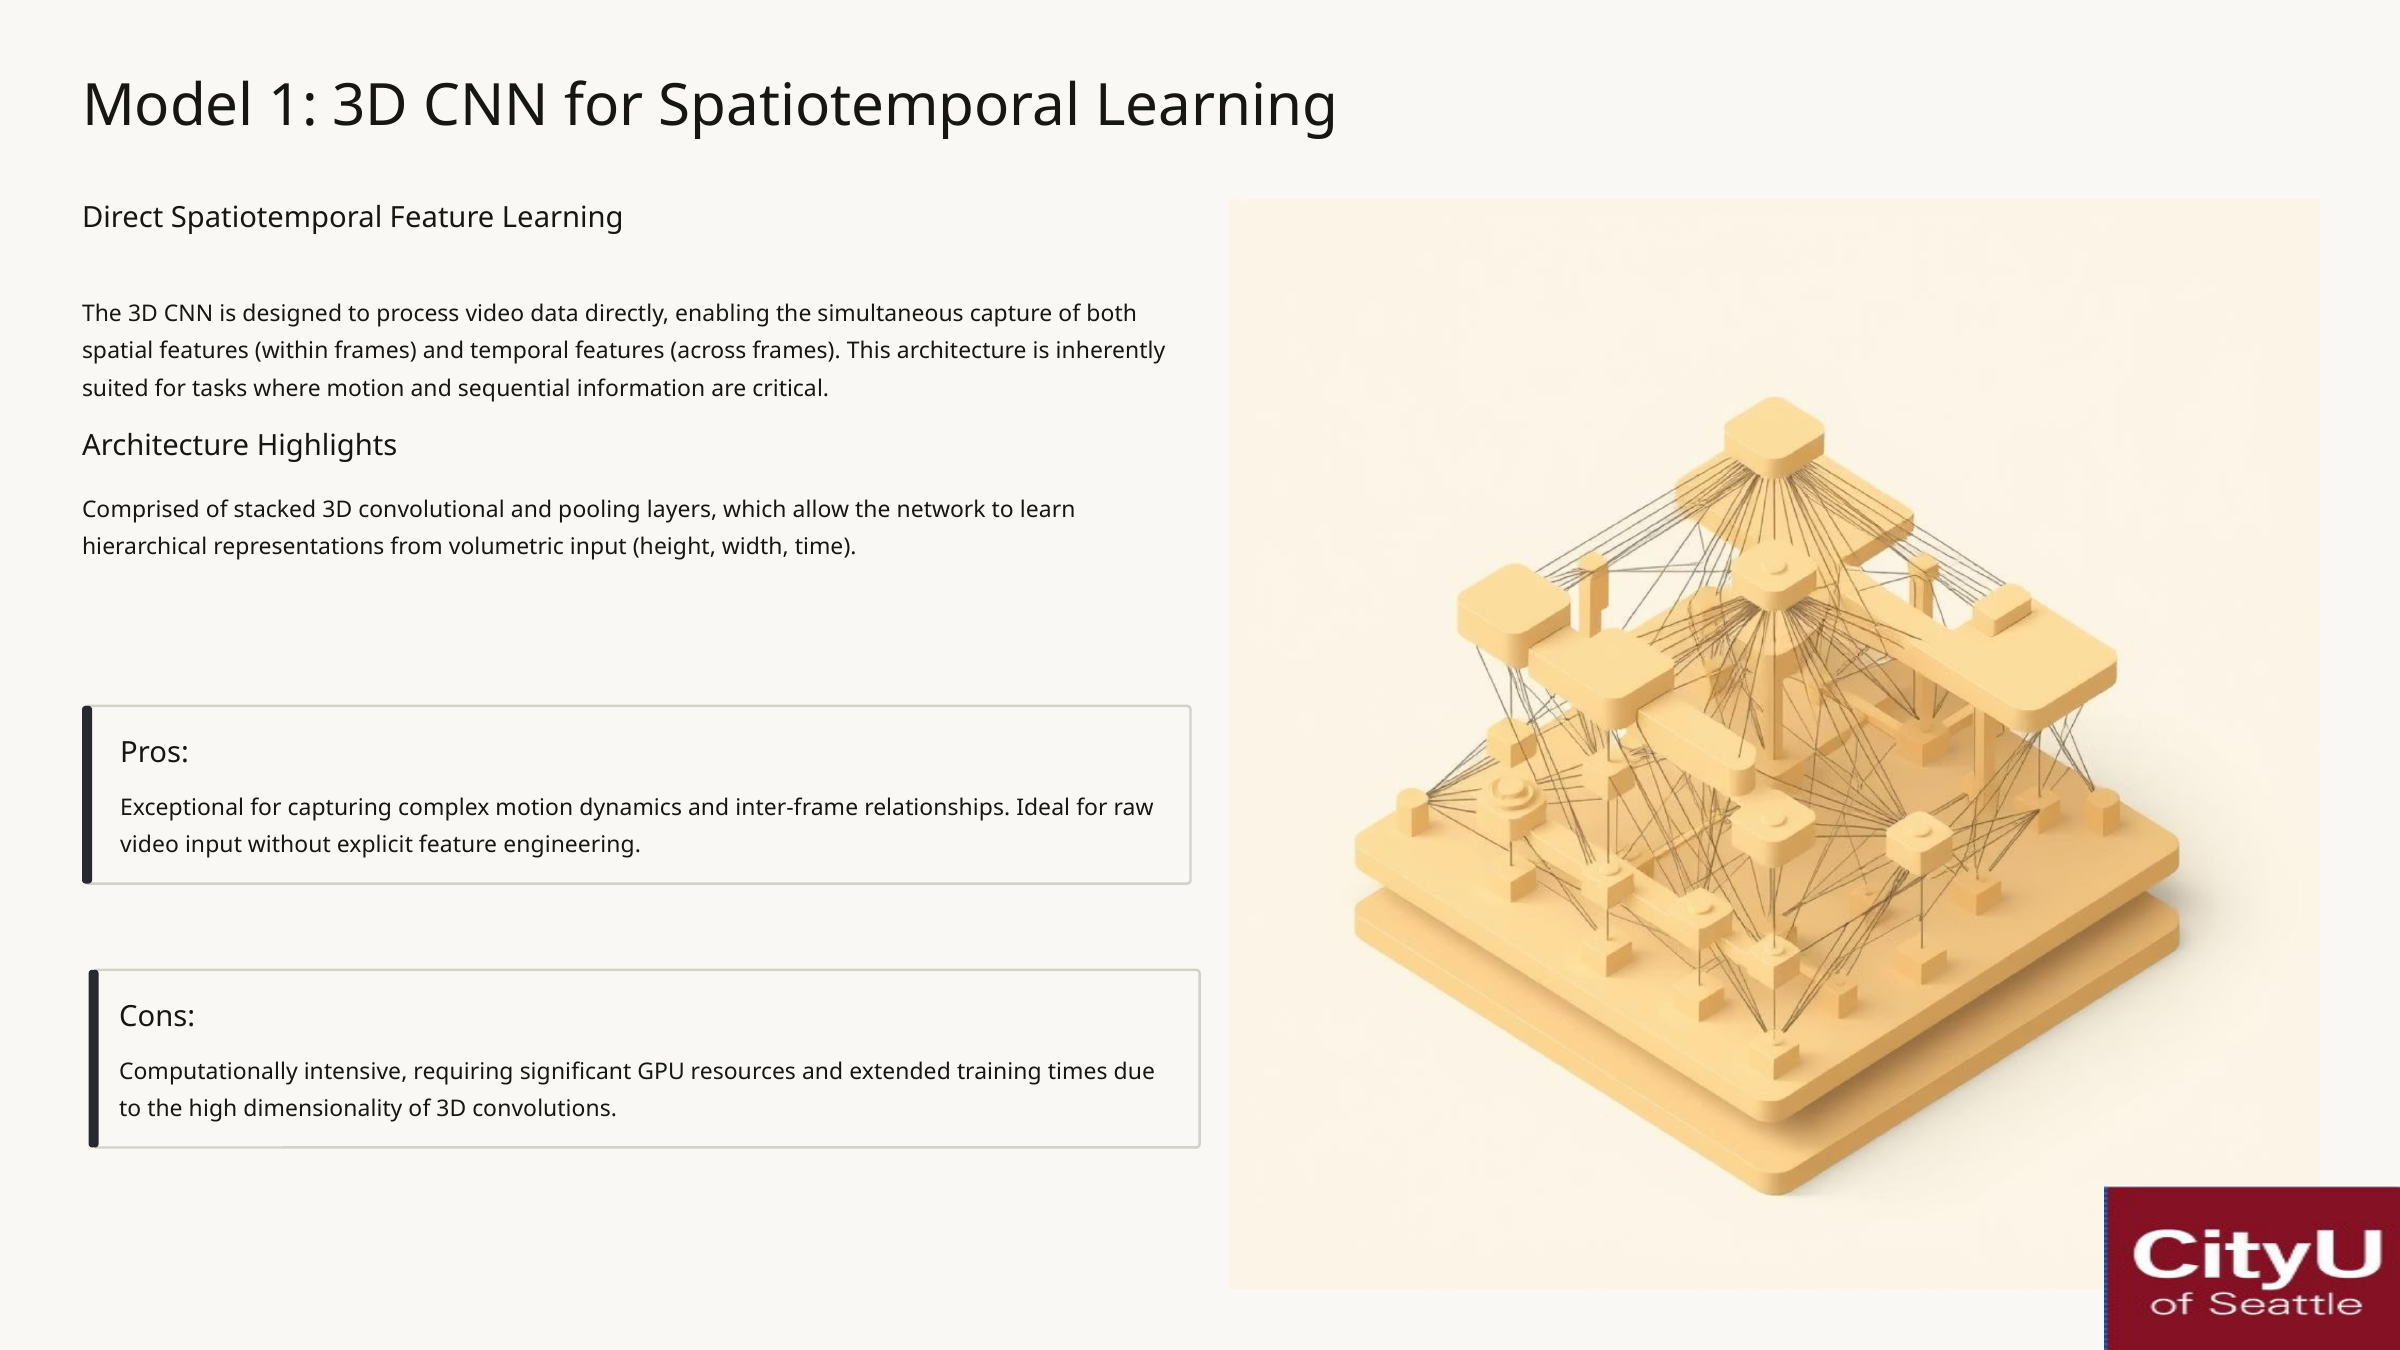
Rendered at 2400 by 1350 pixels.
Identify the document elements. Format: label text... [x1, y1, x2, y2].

text_box [82, 705, 1191, 884]
text_box Architecture Highlights [82, 425, 400, 461]
text_box The 3D CNN is designed to process video data directly, enabling the simultaneous capture of both spatial features (within frames) and temporal features (across frames). This architecture is inherently suited for tasks where motion and sequential information are critical. [82, 289, 1171, 401]
text_box [88, 969, 1200, 1148]
text_box Model 1: 3D CNN for Spatiotemporal Learning [82, 64, 1315, 138]
text_box Comprised of stacked 3D convolutional and pooling layers, which allow the network to learn hierarchical representations from volumetric input (height, width, time). [82, 485, 1171, 560]
text_box Cons: [119, 996, 412, 1032]
text_box Pros: [120, 732, 413, 769]
text_box Exceptional for capturing complex motion dynamics and inter-frame relationships. Ideal for raw video input without explicit feature engineering. [120, 782, 1165, 858]
picture [1229, 199, 2400, 1350]
text_box Direct Spatiotemporal Feature Learning [82, 196, 625, 233]
text_box Computationally intensive, requiring significant GPU resources and extended training times due to the high dimensionality of 3D convolutions. [119, 1046, 1164, 1122]
